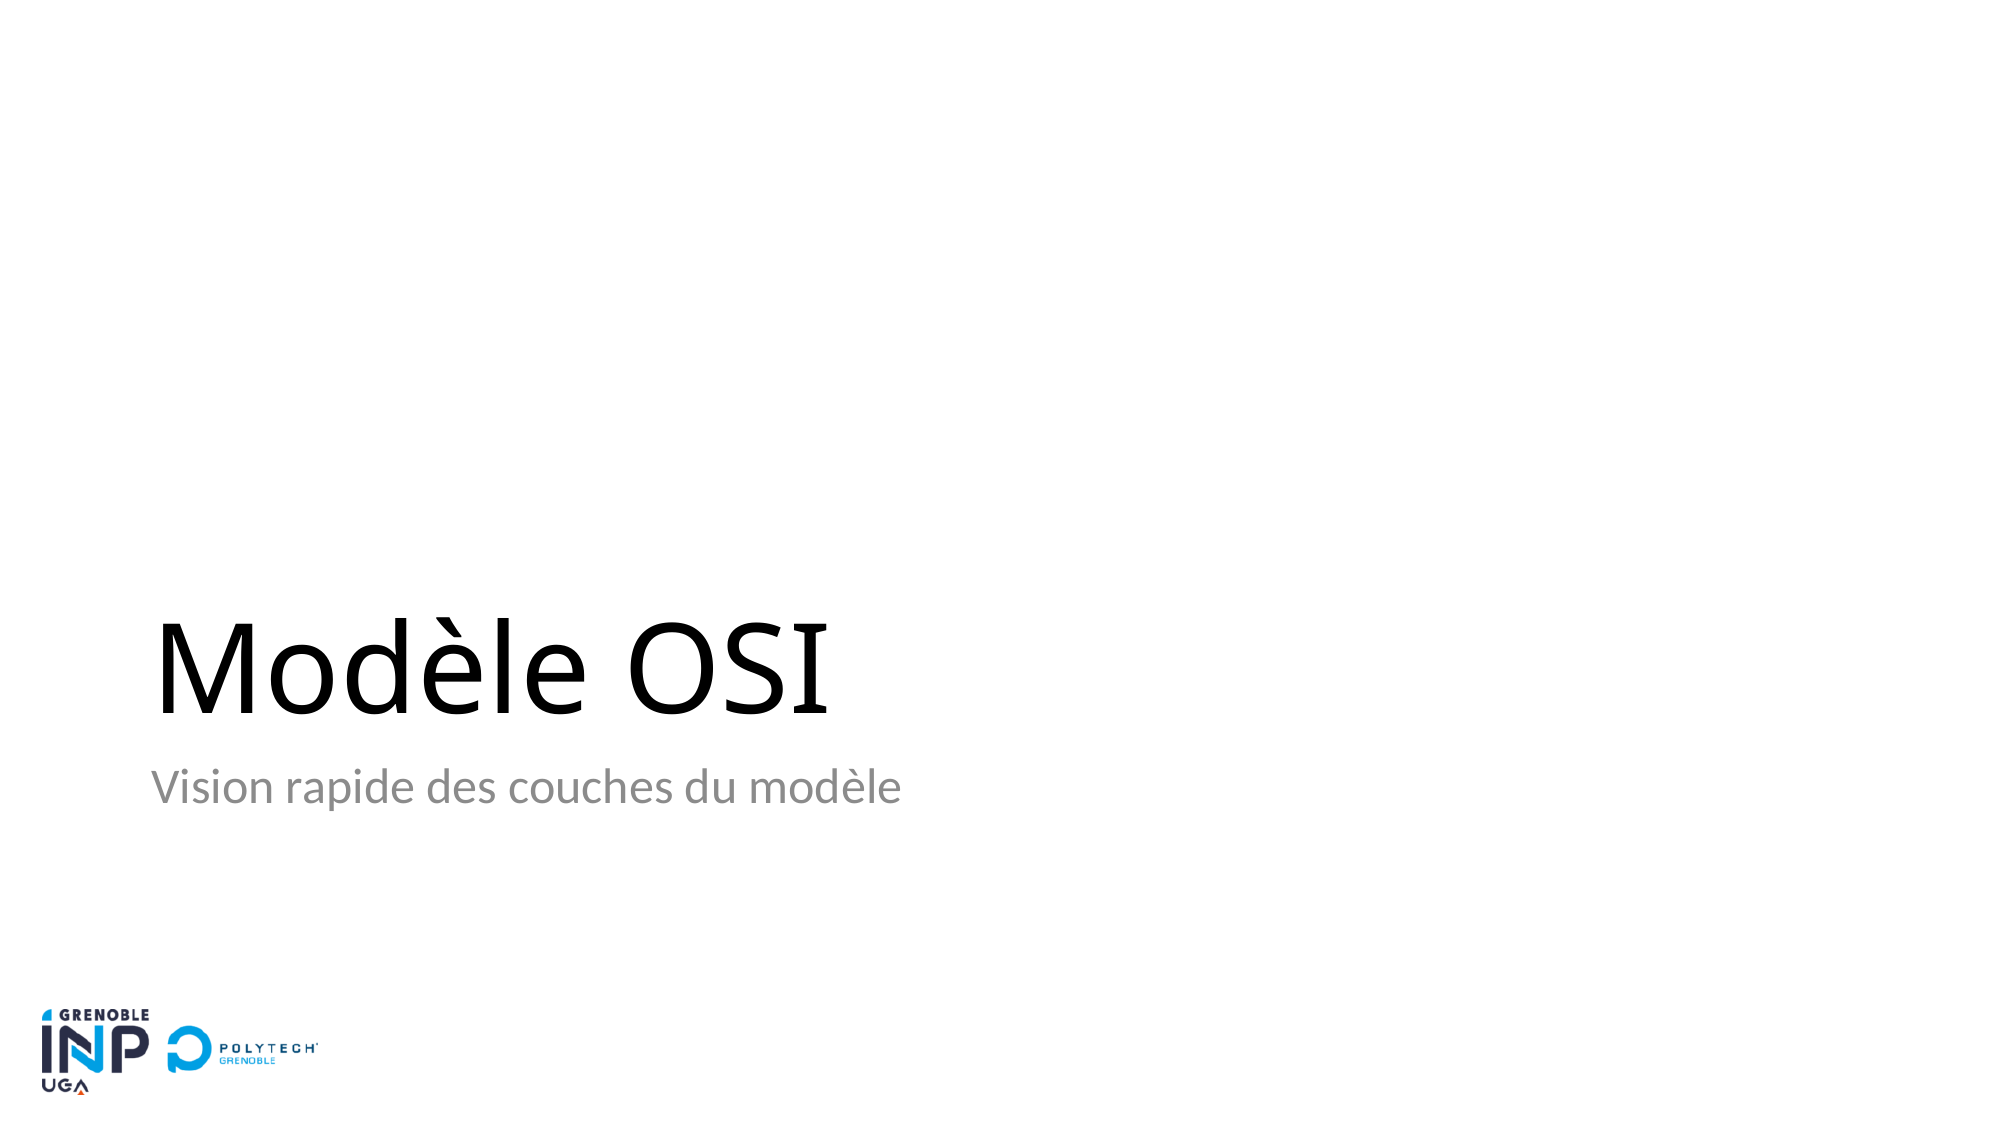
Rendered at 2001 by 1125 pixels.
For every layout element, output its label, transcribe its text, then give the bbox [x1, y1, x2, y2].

picture [42, 1009, 318, 1095]
title Modèle OSI [136, 280, 1862, 749]
list Vision rapide des couches du modèle [136, 752, 1862, 999]
